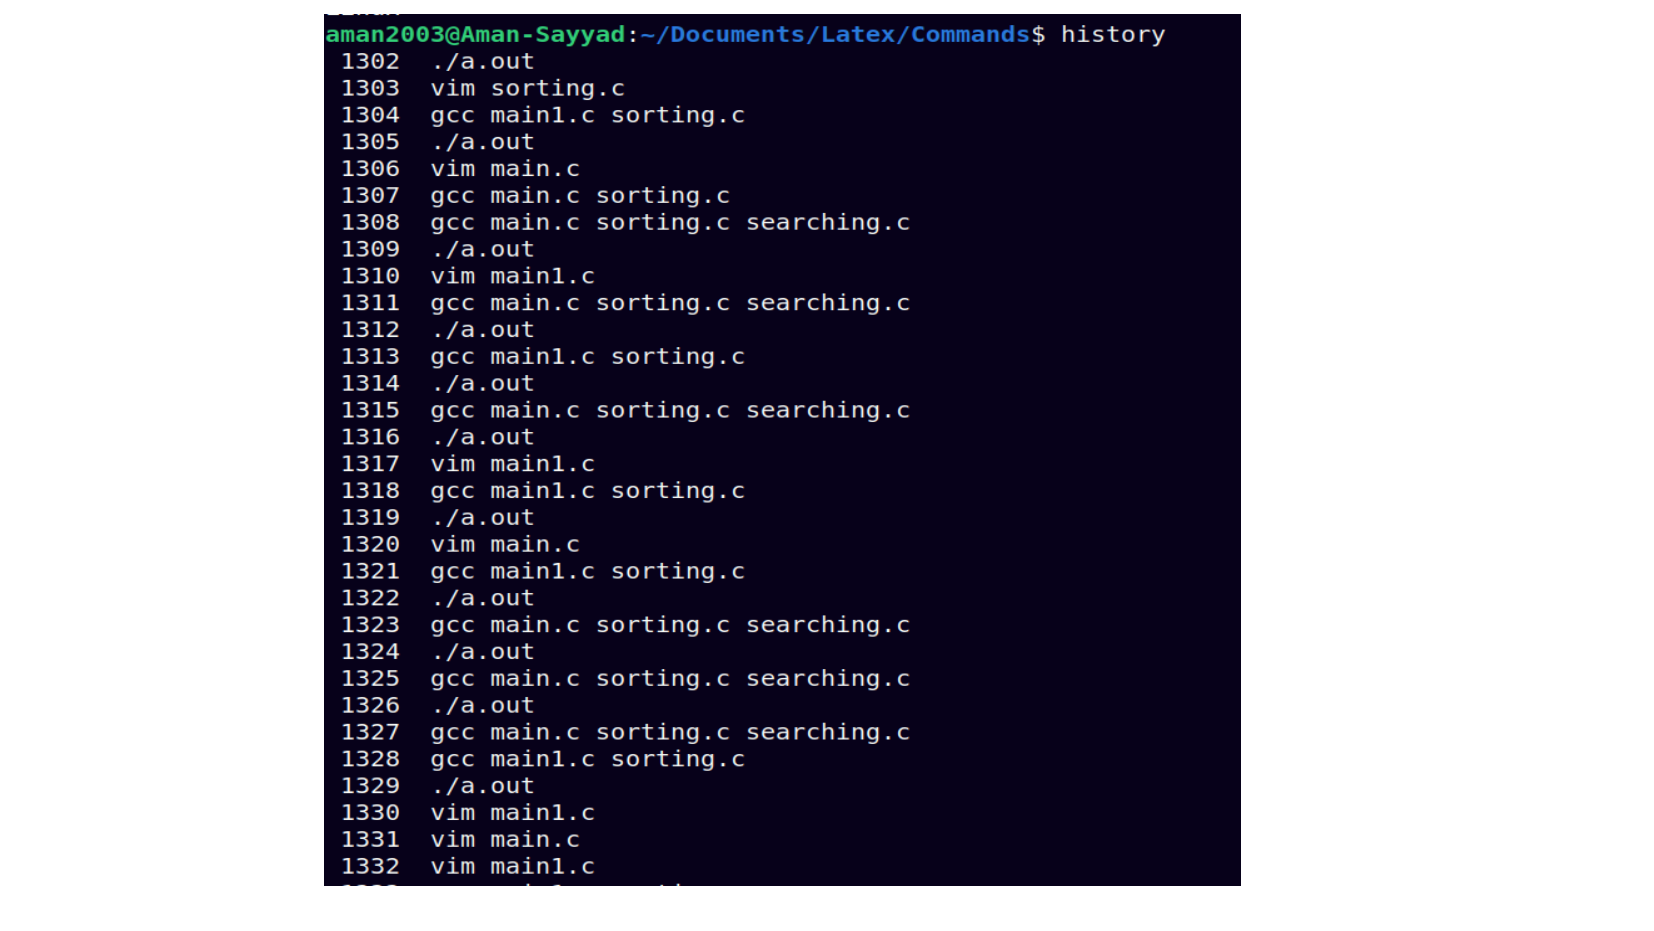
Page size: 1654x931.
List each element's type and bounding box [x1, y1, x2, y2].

picture [324, 14, 1241, 886]
